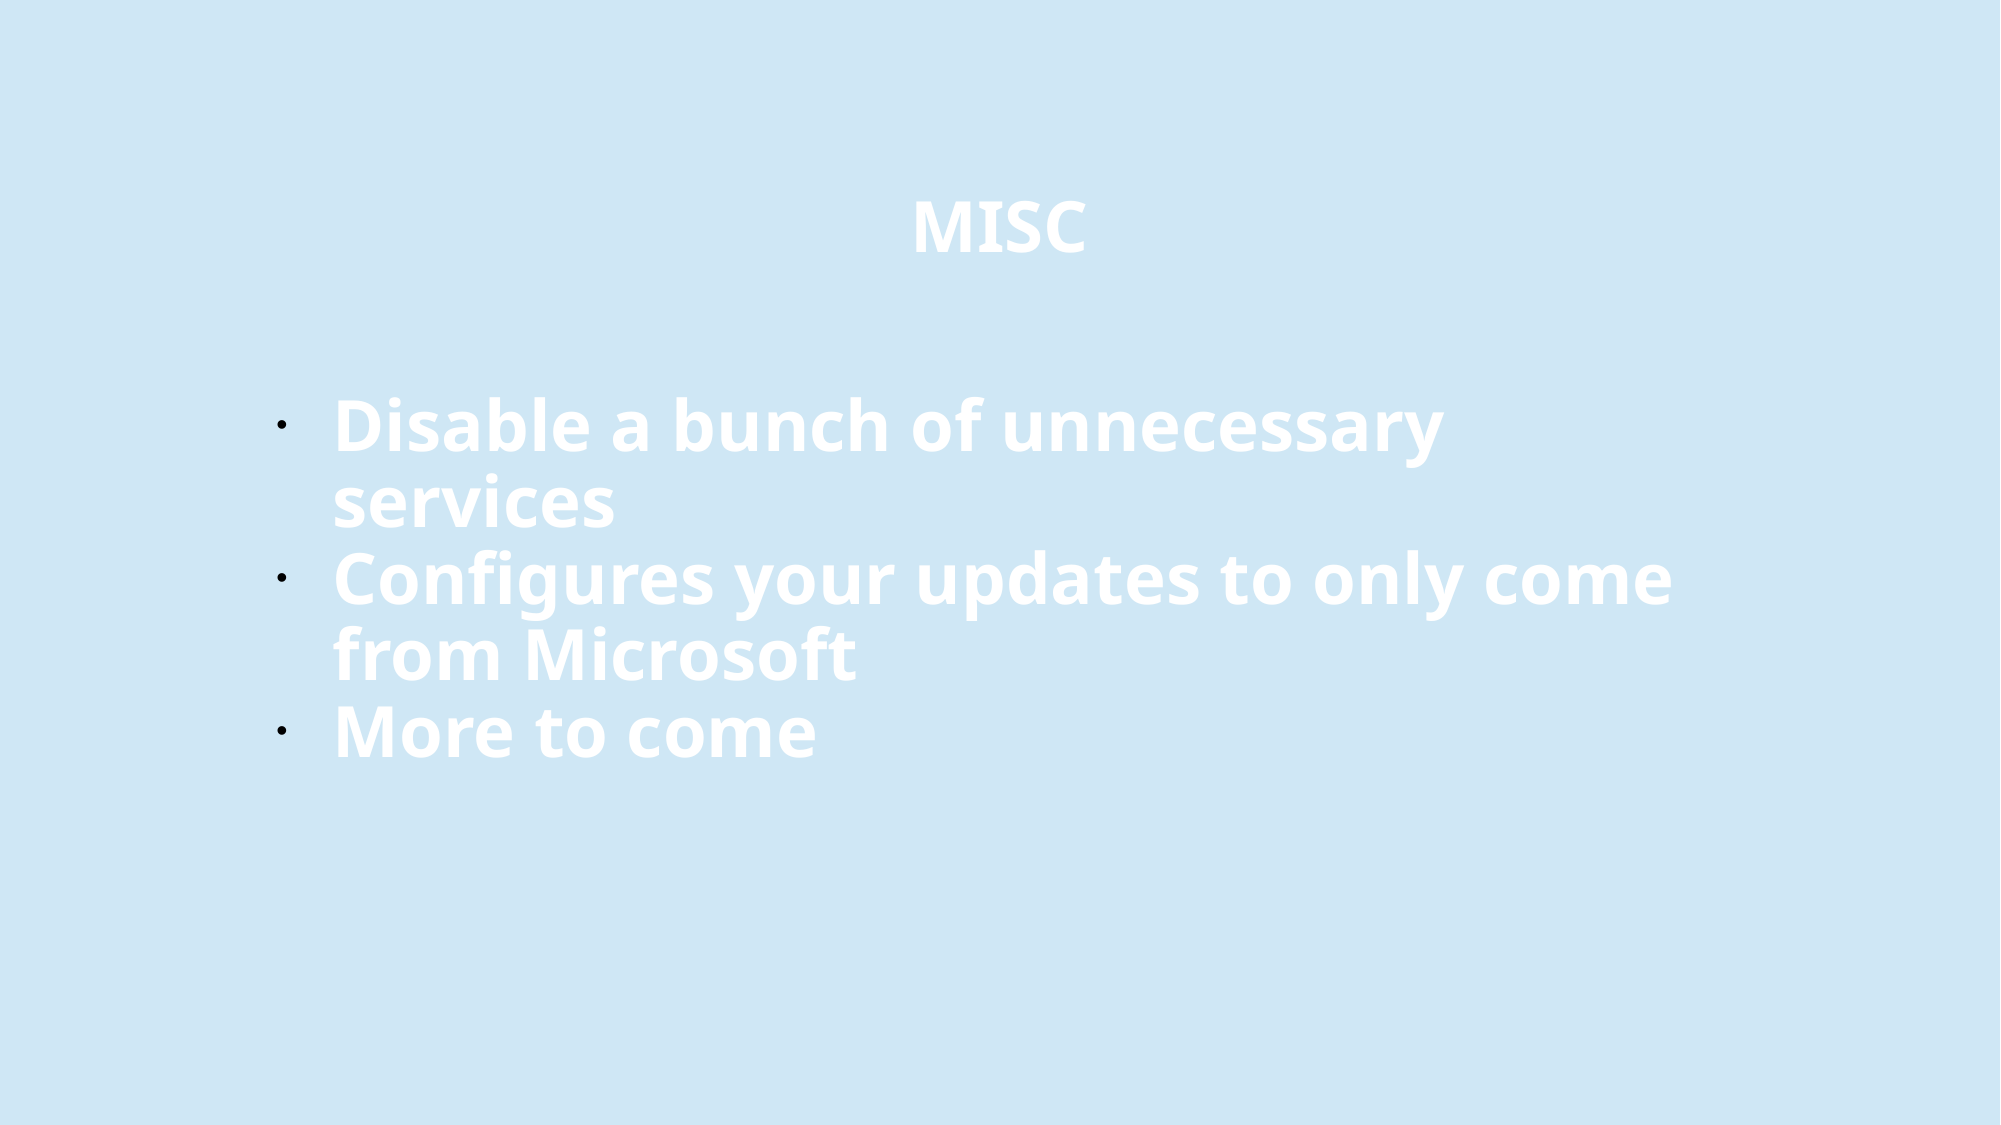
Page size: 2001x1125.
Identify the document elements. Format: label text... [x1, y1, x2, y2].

title MISC [261, 184, 1739, 383]
subtitle Disable a bunch of unnecessary services Configures your updates to only come from Microsoft More to come [261, 383, 1739, 863]
